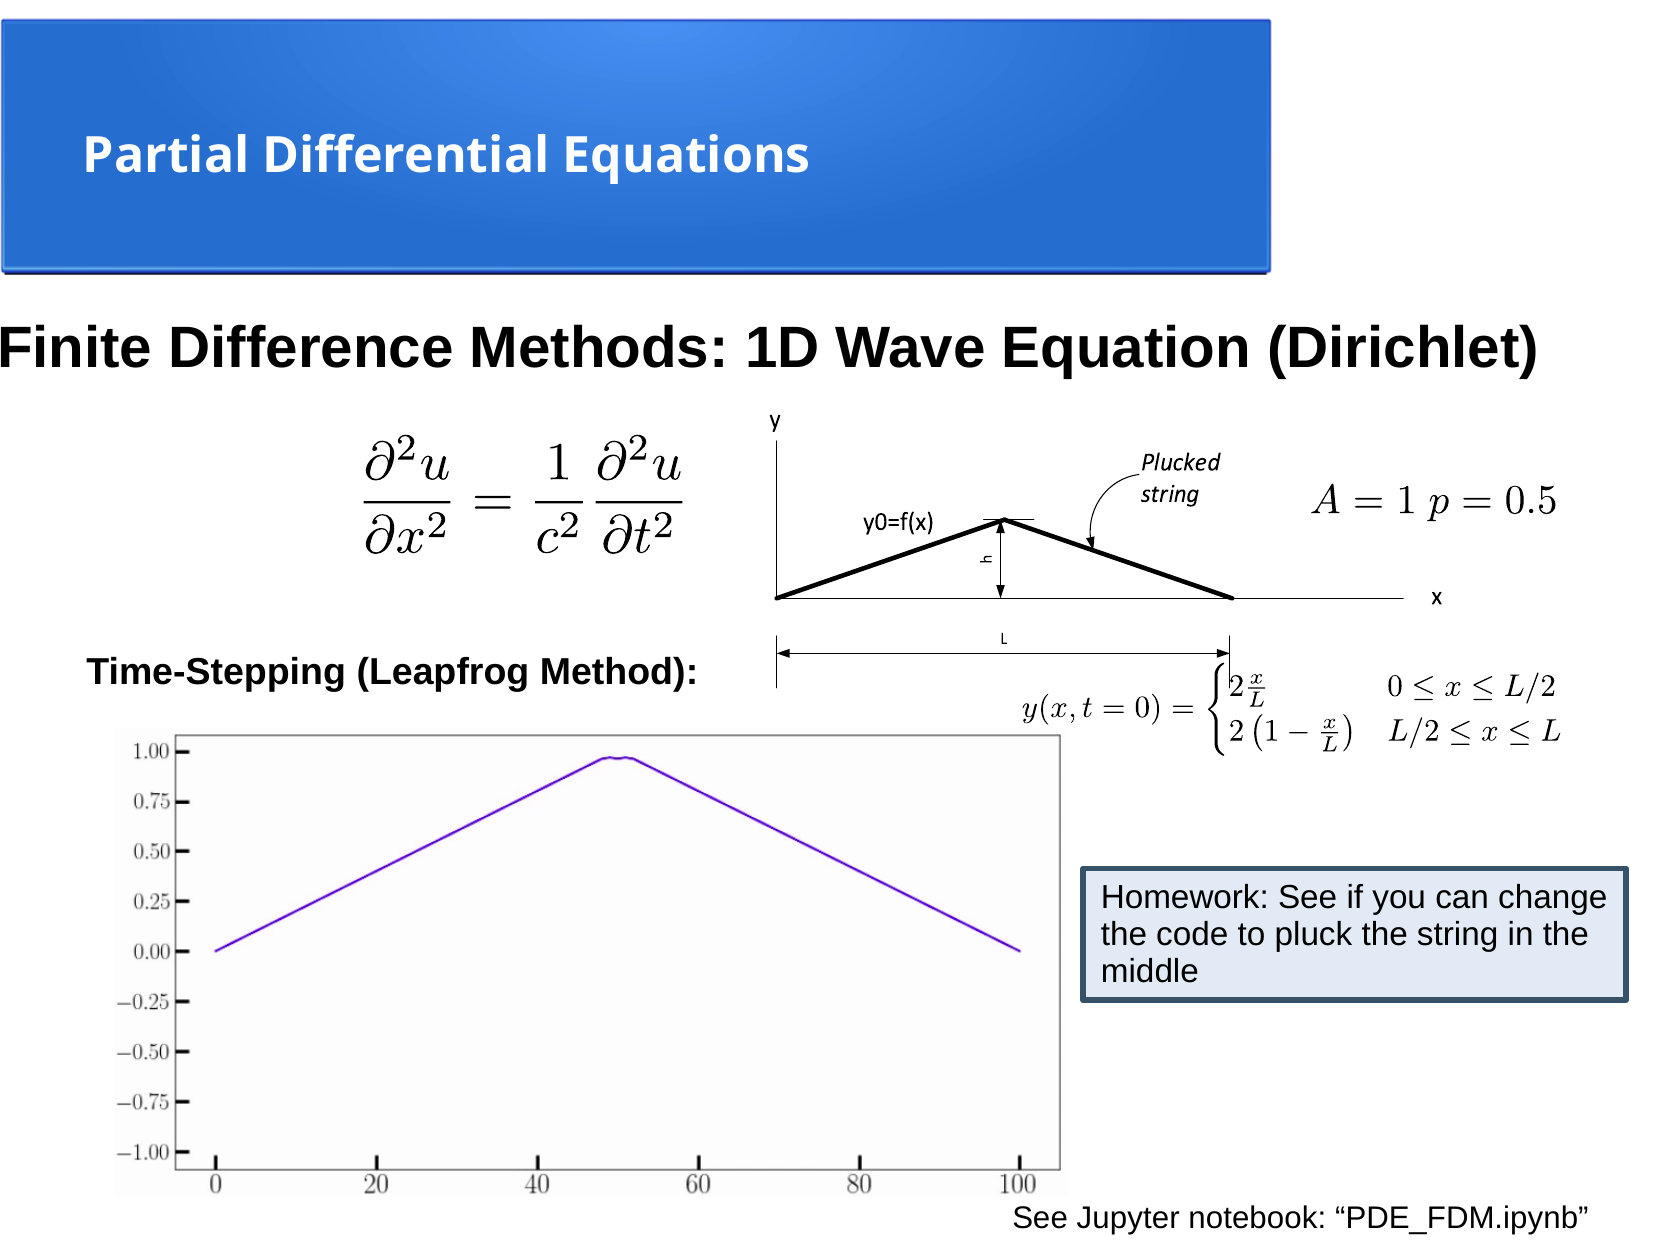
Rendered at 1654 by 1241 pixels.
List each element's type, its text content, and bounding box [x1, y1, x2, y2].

text_box [1230, 719, 1243, 741]
text_box [654, 512, 672, 538]
text_box Homework: See if you can change the code to pluck the string in the middle [1083, 868, 1626, 1001]
text_box [113, 727, 1069, 1198]
text_box [1083, 713, 1092, 718]
text_box [1322, 736, 1337, 752]
text_box [428, 512, 446, 538]
text_box [560, 512, 578, 538]
text_box [1538, 485, 1556, 515]
text_box [365, 514, 395, 554]
text_box [629, 434, 647, 460]
text_box [550, 443, 568, 480]
text_box [634, 518, 651, 554]
text_box [1509, 720, 1529, 739]
text_box [1425, 719, 1438, 741]
text_box [1450, 720, 1470, 739]
text_box [1473, 676, 1493, 695]
text_box See Jupyter notebook: “PDE_FDM.ipynb” [997, 1192, 1654, 1241]
text_box Finite Difference Methods: 1D Wave Equation (Dirichlet) [0, 301, 1182, 736]
text_box [653, 455, 681, 480]
text_box Time-Stepping (Leapfrog Method): [25, 643, 1635, 1241]
text_box [1136, 713, 1148, 718]
text_box [1506, 485, 1524, 515]
picture [0, 17, 1275, 281]
text_box [397, 434, 415, 460]
text_box [603, 514, 632, 554]
text_box [537, 528, 559, 554]
text_box [1343, 714, 1352, 752]
text_box [1254, 714, 1263, 752]
text_box [474, 495, 511, 499]
text_box [1266, 719, 1277, 741]
text_box [1541, 675, 1555, 696]
text_box [1323, 718, 1336, 729]
text_box [597, 440, 627, 481]
text_box [1526, 672, 1539, 704]
text_box [1541, 719, 1561, 741]
text_box [421, 455, 449, 480]
text_box [365, 440, 395, 481]
text_box [1388, 719, 1408, 741]
text_box [1023, 713, 1035, 724]
text_box [1151, 713, 1159, 725]
text_box [1041, 713, 1049, 725]
text_box [1410, 717, 1423, 749]
text_box [1051, 713, 1066, 718]
text_box [1070, 713, 1075, 723]
text_box [1504, 674, 1524, 696]
text_box [397, 528, 424, 554]
text_box Partial Differential Equations [82, 49, 1570, 256]
text_box [1211, 713, 1225, 756]
picture [746, 392, 1466, 713]
text_box [1481, 726, 1498, 741]
